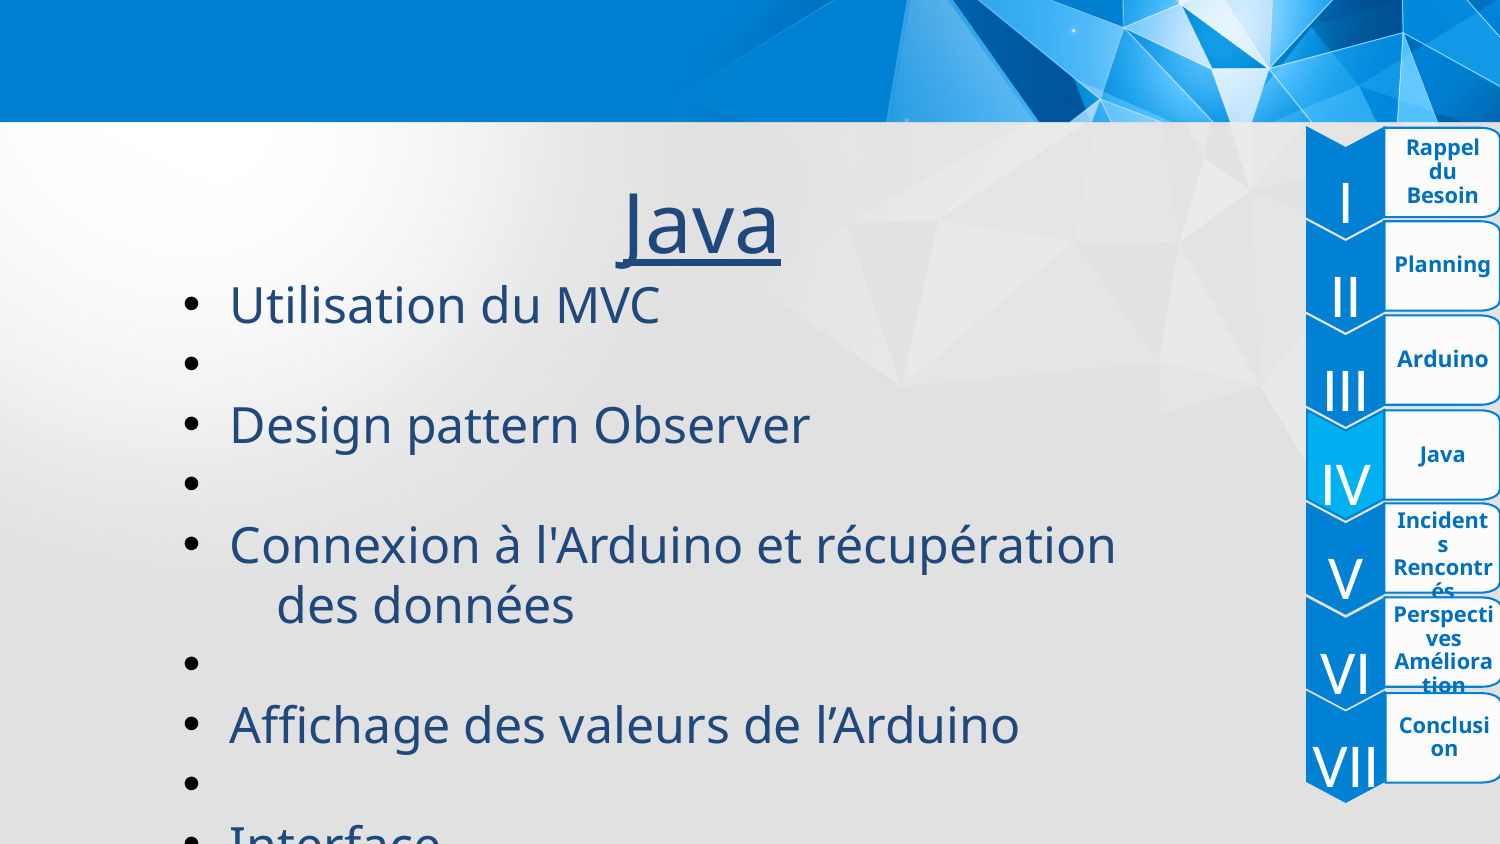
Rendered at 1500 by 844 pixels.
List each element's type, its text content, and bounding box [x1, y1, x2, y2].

text_box VII [1307, 692, 1385, 802]
text_box Utilisation du MVC Design pattern Observer Connexion à l'Arduino et récupération des données Affichage des valeurs de l’Arduino Interface [167, 265, 1150, 844]
text_box IV [1307, 409, 1385, 520]
text_box Rappel du Besoin [1384, 127, 1500, 218]
text_box III [1307, 315, 1385, 426]
text_box V [1307, 504, 1385, 614]
text_box II [1307, 221, 1385, 332]
text_box I [1307, 127, 1384, 238]
text_box Planning [1385, 221, 1500, 311]
text_box Conclusion [1385, 693, 1500, 783]
text_box Incidents Rencontrés [1384, 503, 1500, 593]
text_box Arduino [1385, 315, 1500, 405]
text_box VI [1307, 598, 1385, 709]
text_box Java [1385, 410, 1500, 500]
text_box Perspectives Amélioration [1384, 597, 1500, 687]
text_box Java [411, 162, 993, 265]
